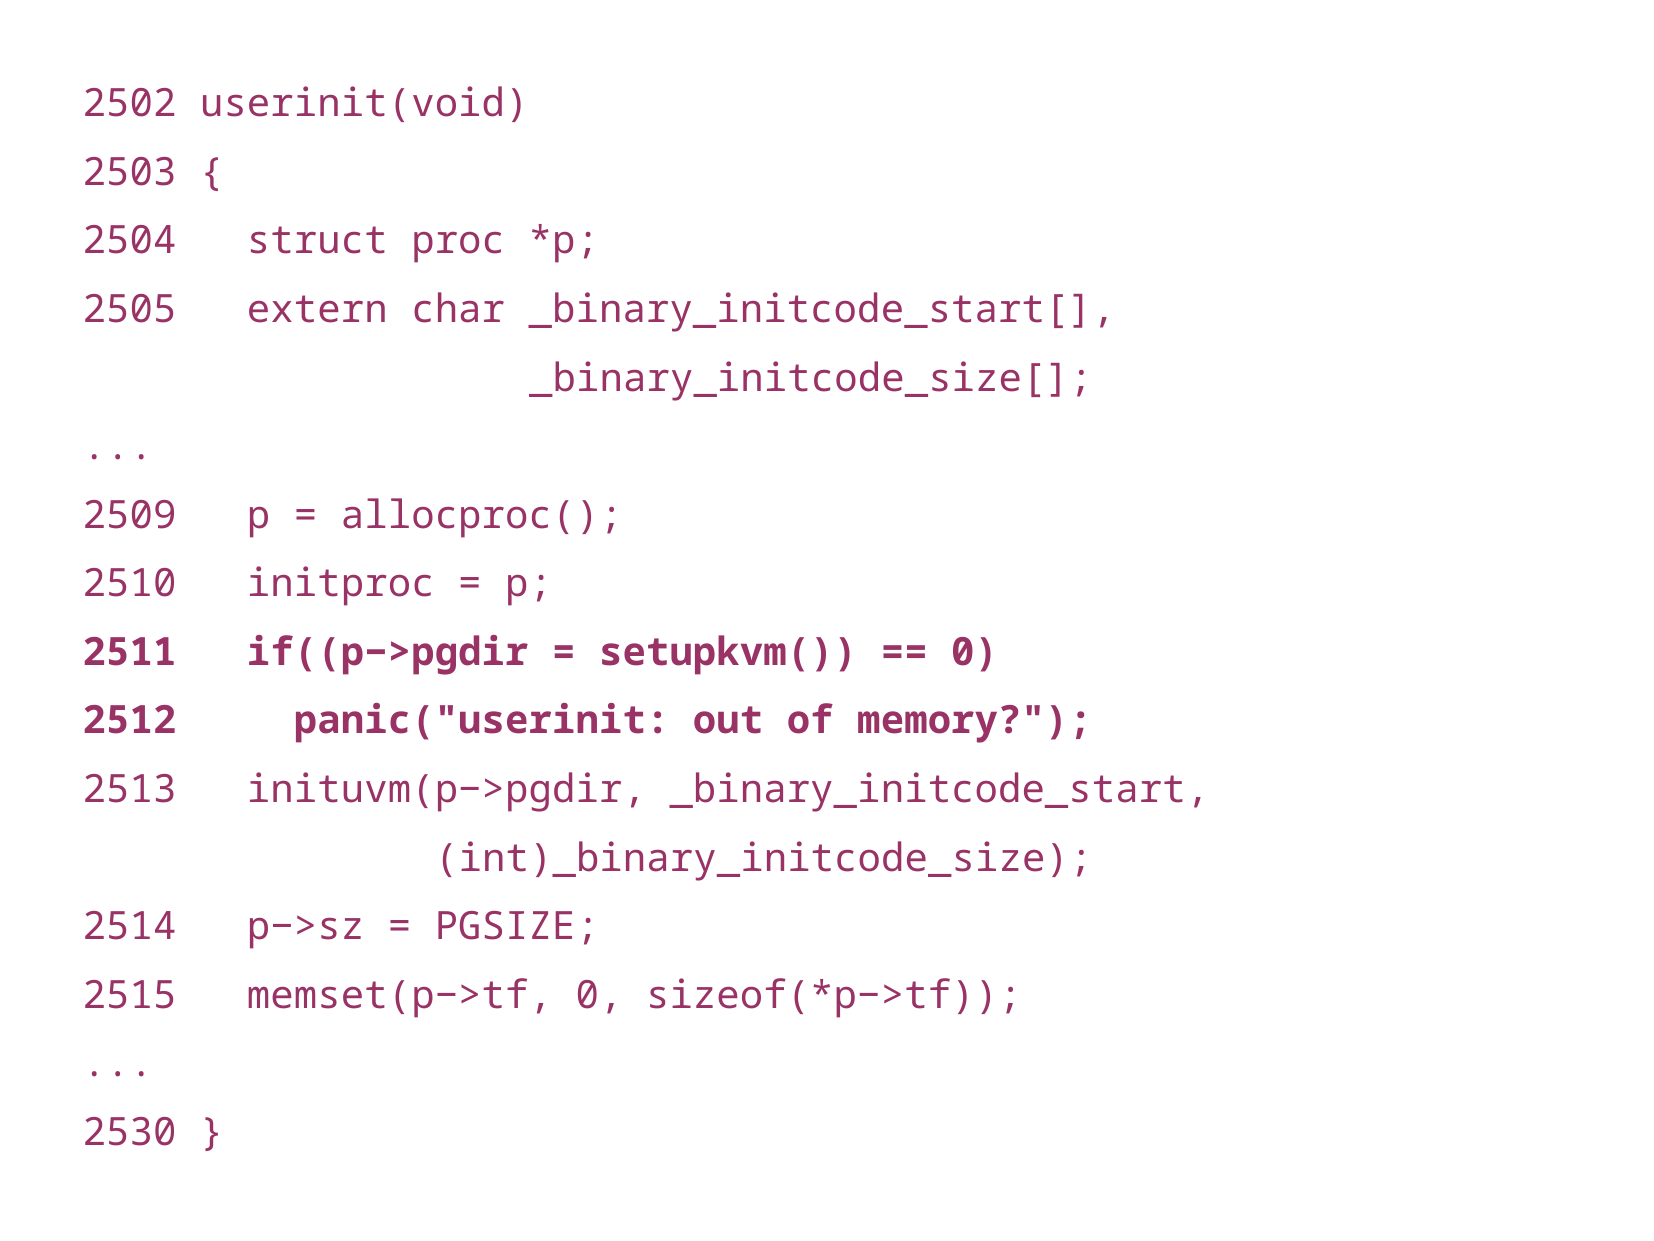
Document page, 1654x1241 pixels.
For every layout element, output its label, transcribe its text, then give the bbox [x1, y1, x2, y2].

list 2502 userinit(void) 2503 { 2504 struct proc *p; 2505 extern char _binary_initcode_start[], _binary_initcode_size[]; ... 2509 p = allocproc(); 2510 initproc = p; 2511 if((p−>pgdir = setupkvm()) == 0) 2512 panic("userinit: out of memory?"); 2513 inituvm(p−>pgdir, _binary_initcode_start, (int)_binary_initcode_size); 2514 p−>sz = PGSIZE; 2515 memset(p−>tf, 0, sizeof(*p−>tf)); ... 2530 } [82, 75, 1463, 1163]
